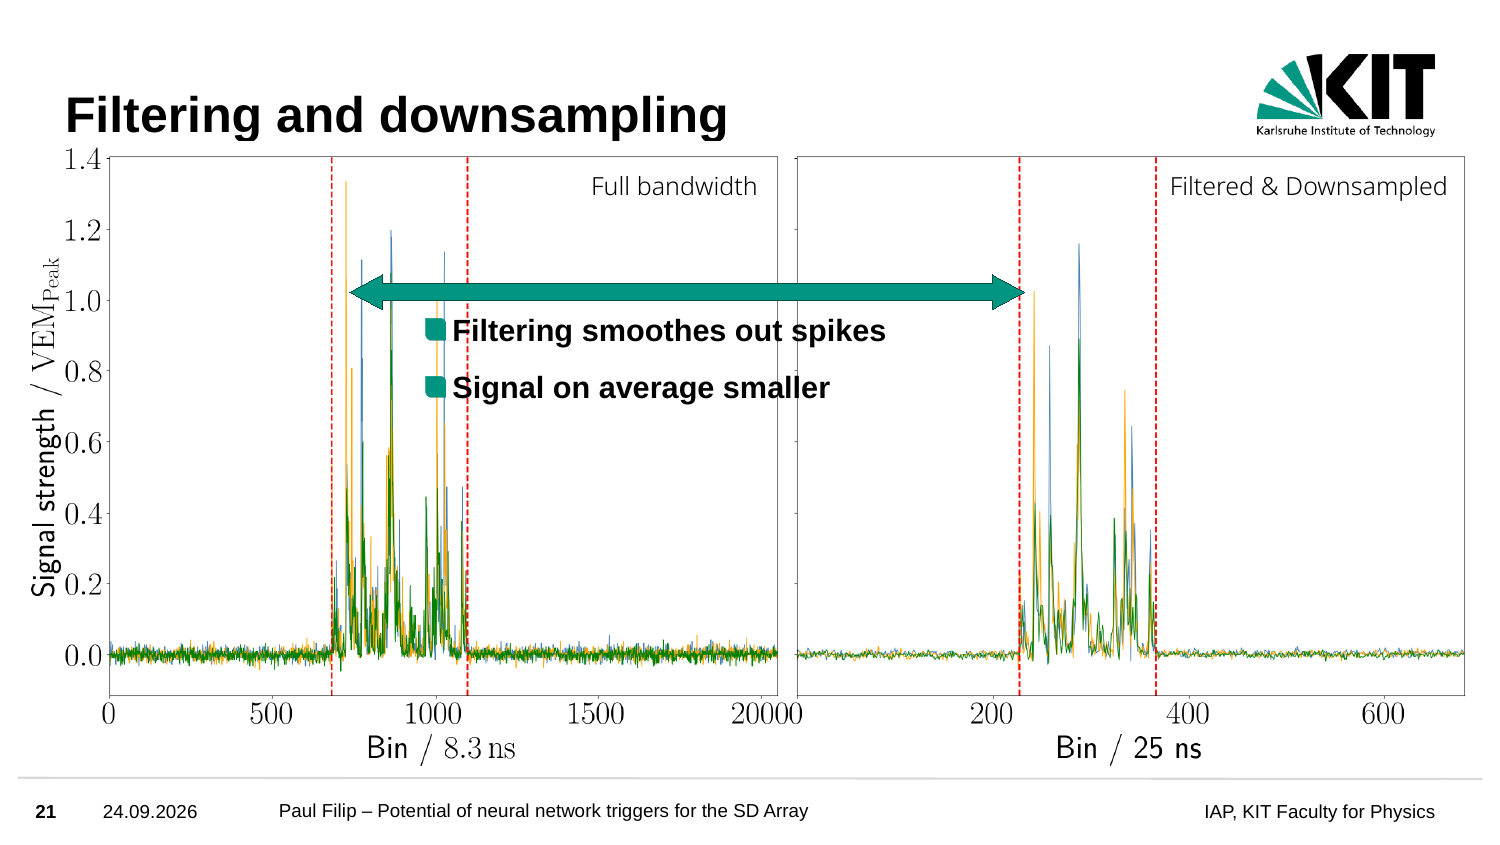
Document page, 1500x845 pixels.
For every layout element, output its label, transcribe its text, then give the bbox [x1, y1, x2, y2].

text_box Filtered & Downsampled [1155, 156, 1464, 212]
picture [24, 141, 1470, 771]
picture [1257, 54, 1435, 137]
list Filtering smoothes out spikes Signal on average smaller [389, 316, 1025, 406]
text_box Full bandwidth [576, 156, 774, 212]
title Filtering and downsampling [64, 48, 1192, 141]
